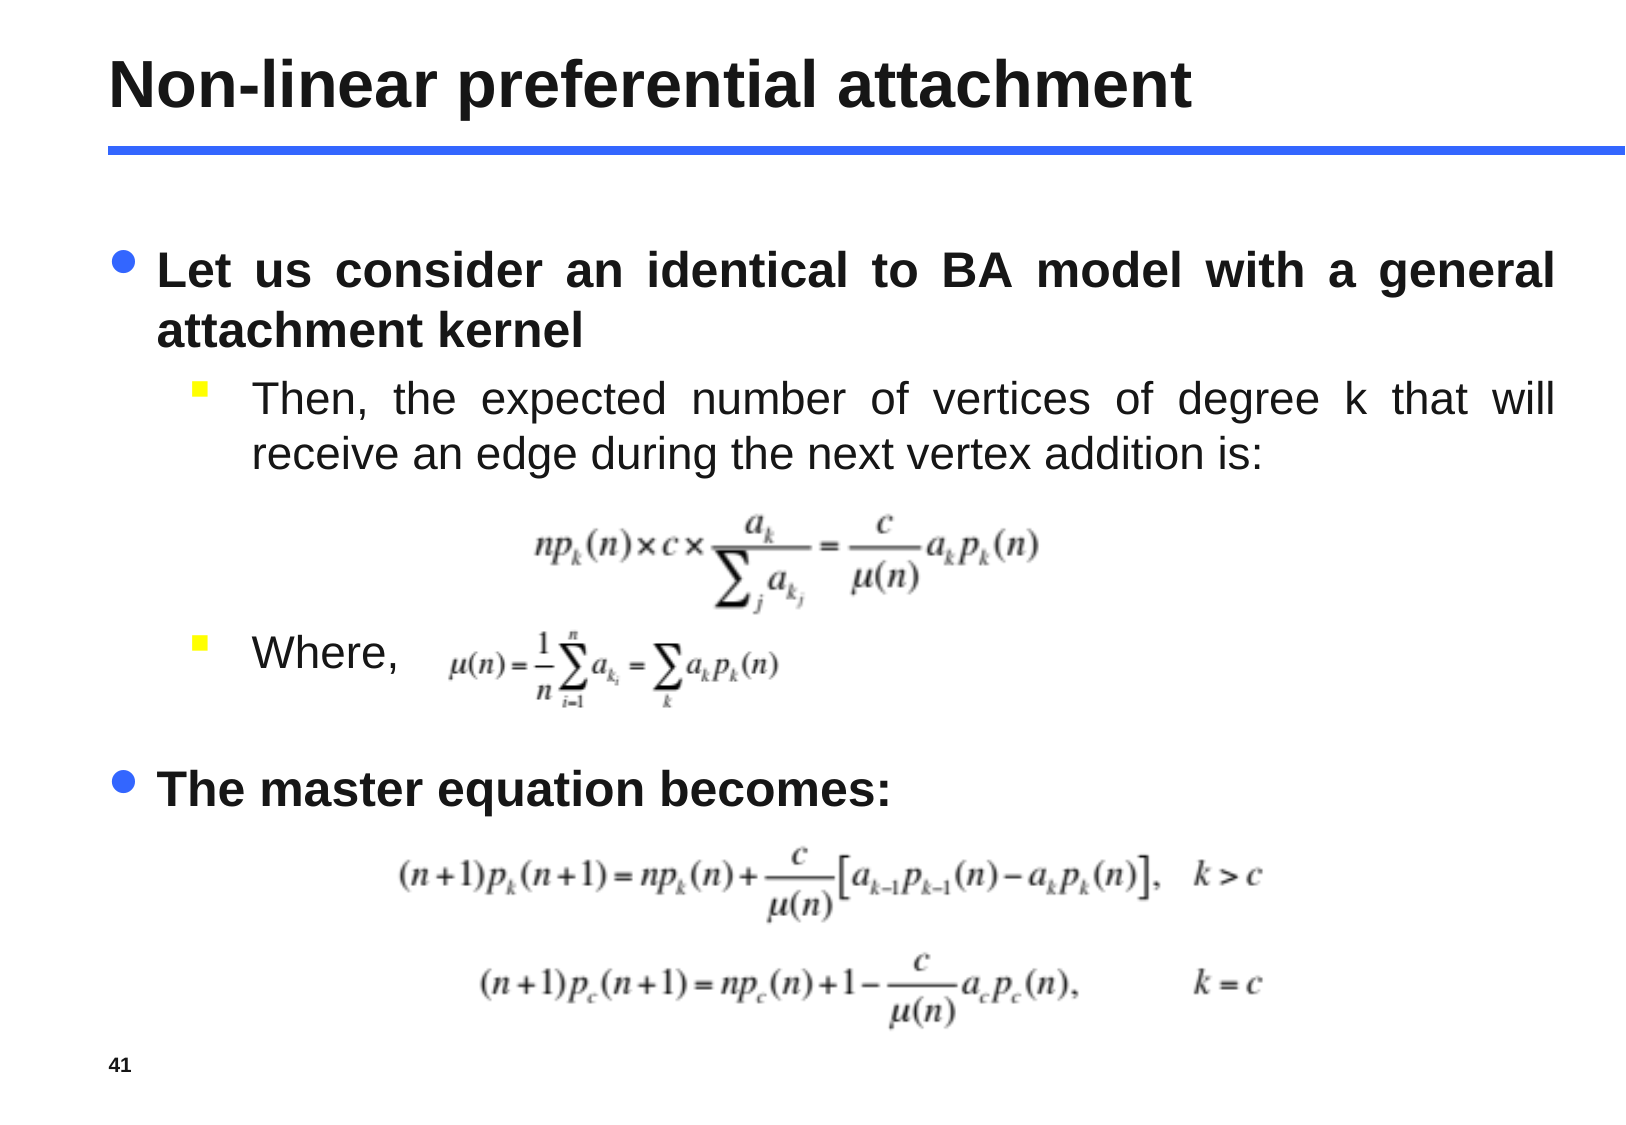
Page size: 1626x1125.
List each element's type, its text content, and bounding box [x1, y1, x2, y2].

chart [445, 495, 1044, 710]
title Non-linear preferential attachment [108, 30, 1558, 131]
list Let us consider an identical to BA model with a general attachment kernel Then, the expected number of vertices of degree k that will receive an edge during the next vertex addition is: Where, The master equation becomes: [108, 237, 1558, 975]
chart [376, 819, 1284, 1046]
text_box <number> [108, 1051, 188, 1077]
